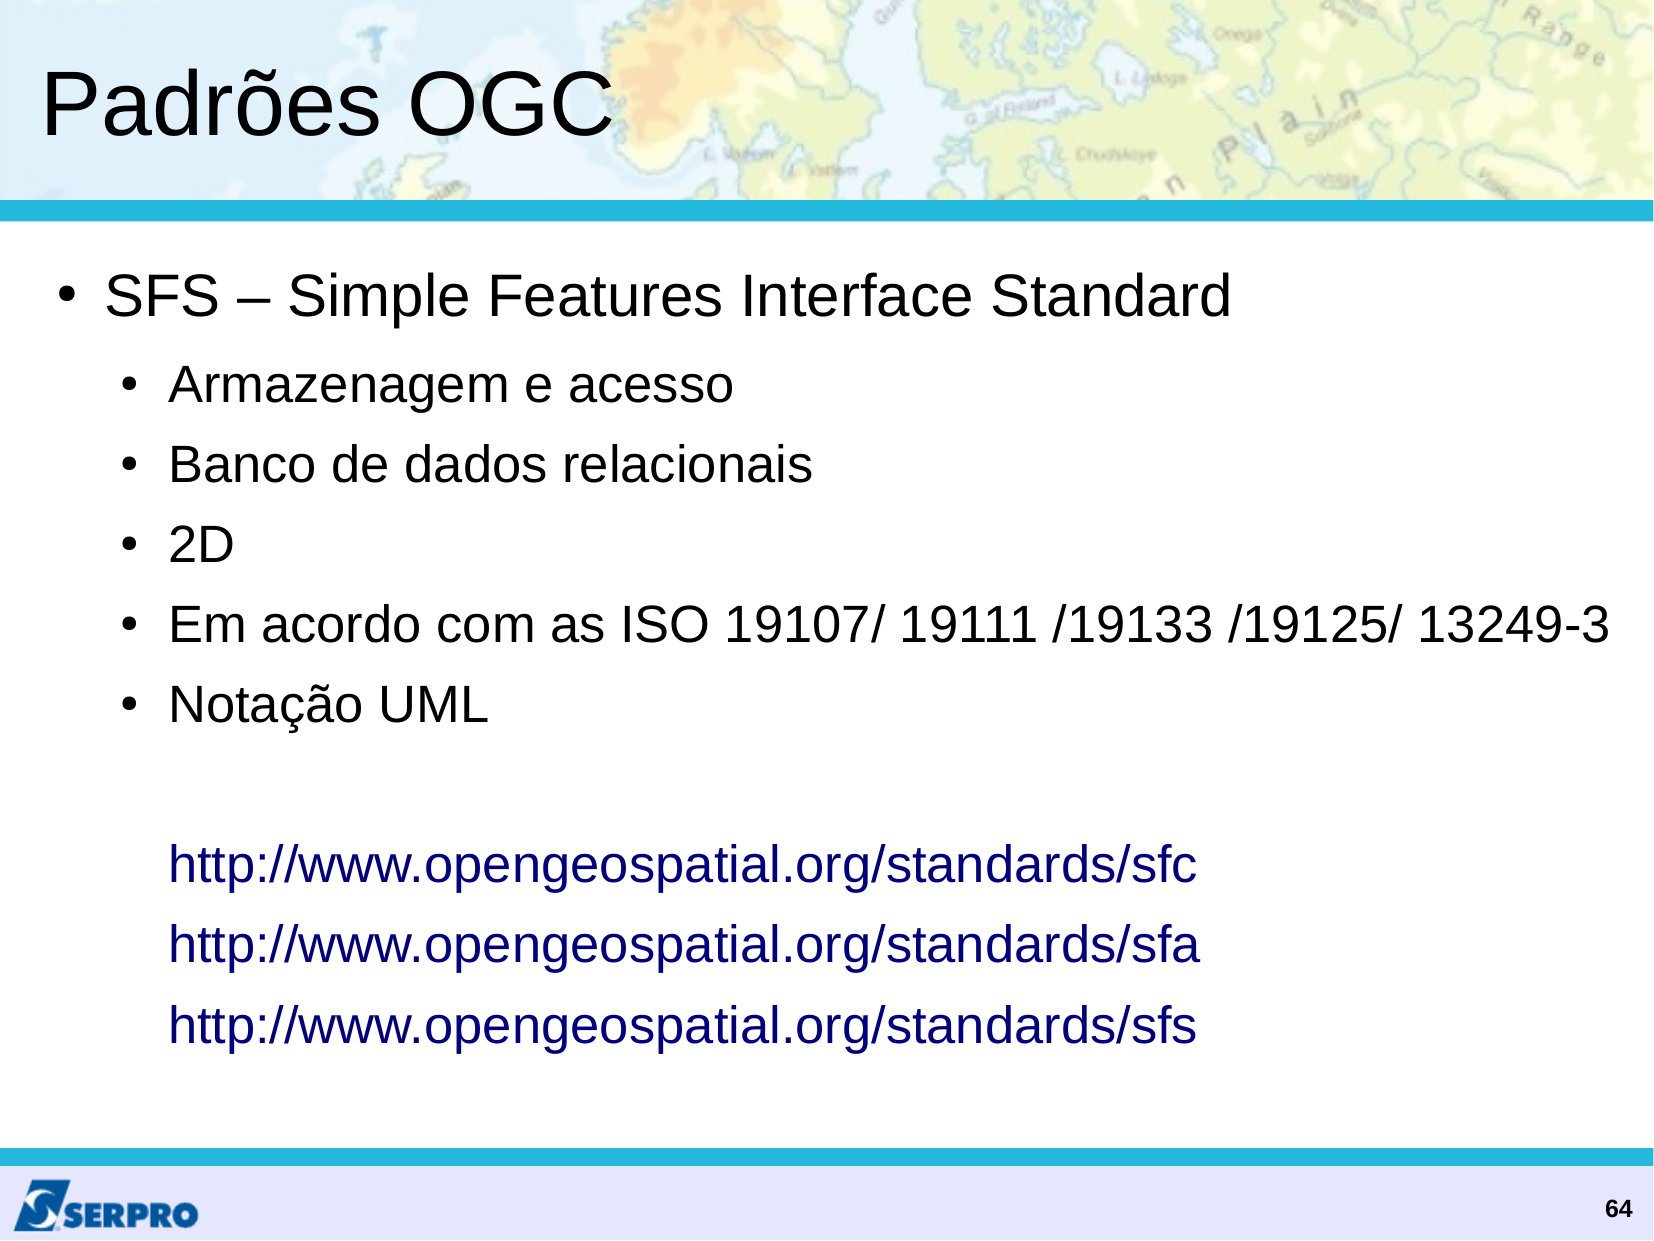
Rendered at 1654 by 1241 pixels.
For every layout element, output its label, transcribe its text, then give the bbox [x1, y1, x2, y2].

picture [10, 1177, 201, 1235]
list SFS – Simple Features Interface Standard Armazenagem e acesso Banco de dados relacionais 2D Em acordo com as ISO 19107/ 19111 /19133 /19125/ 13249-3 Notação UML http://www.opengeospatial.org/standards/sfc http://www.opengeospatial.org/standards/sfa http://www.opengeospatial.org/standards/sfs [40, 261, 1616, 1081]
title Padrões OGC [40, 49, 1614, 159]
